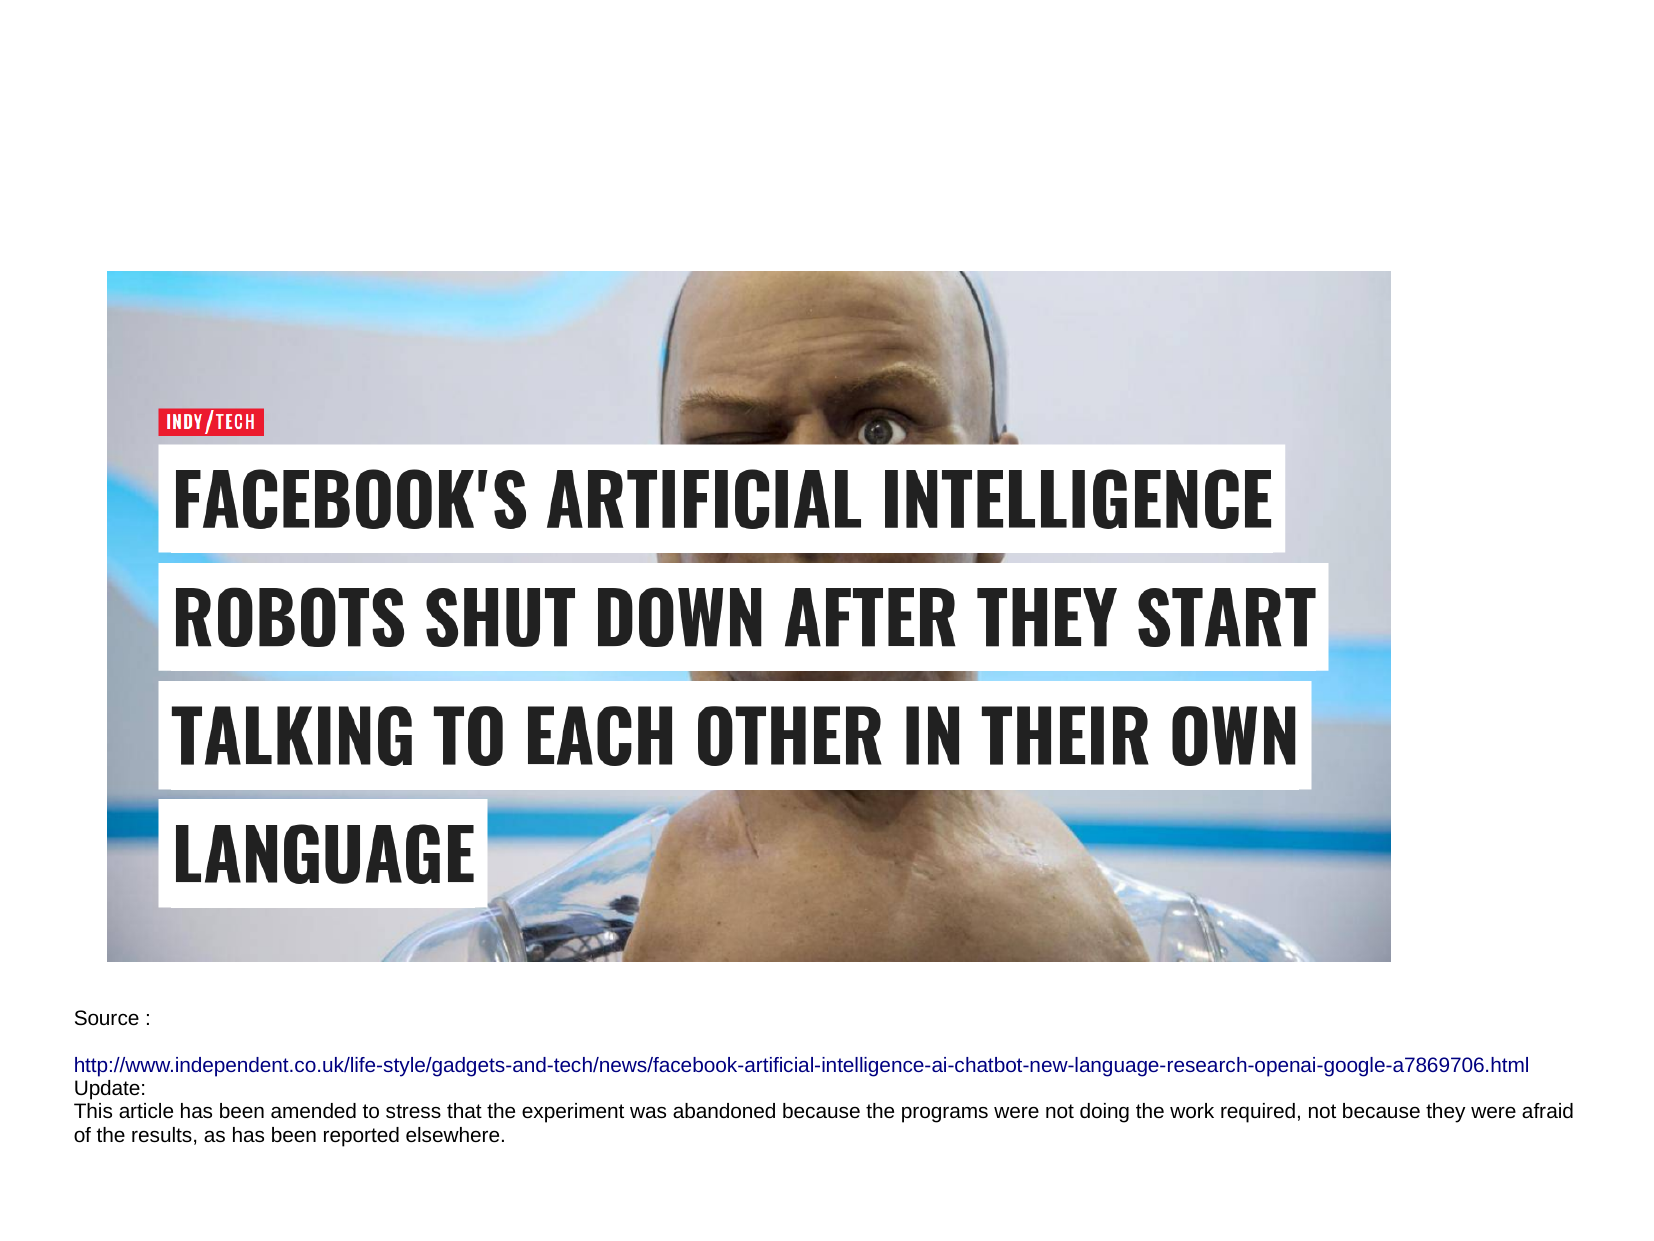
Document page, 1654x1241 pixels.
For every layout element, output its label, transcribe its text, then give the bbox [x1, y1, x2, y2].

text_box Source : http://www.independent.co.uk/life-style/gadgets-and-tech/news/facebook-artificial-intelligence-ai-chatbot-new-language-research-openai-google-a7869706.html Update: This article has been amended to stress that the experiment was abandoned because the programs were not doing the work required, not because they were afraid of the results, as has been reported elsewhere. [59, 999, 1595, 1155]
picture [70, 271, 1493, 969]
